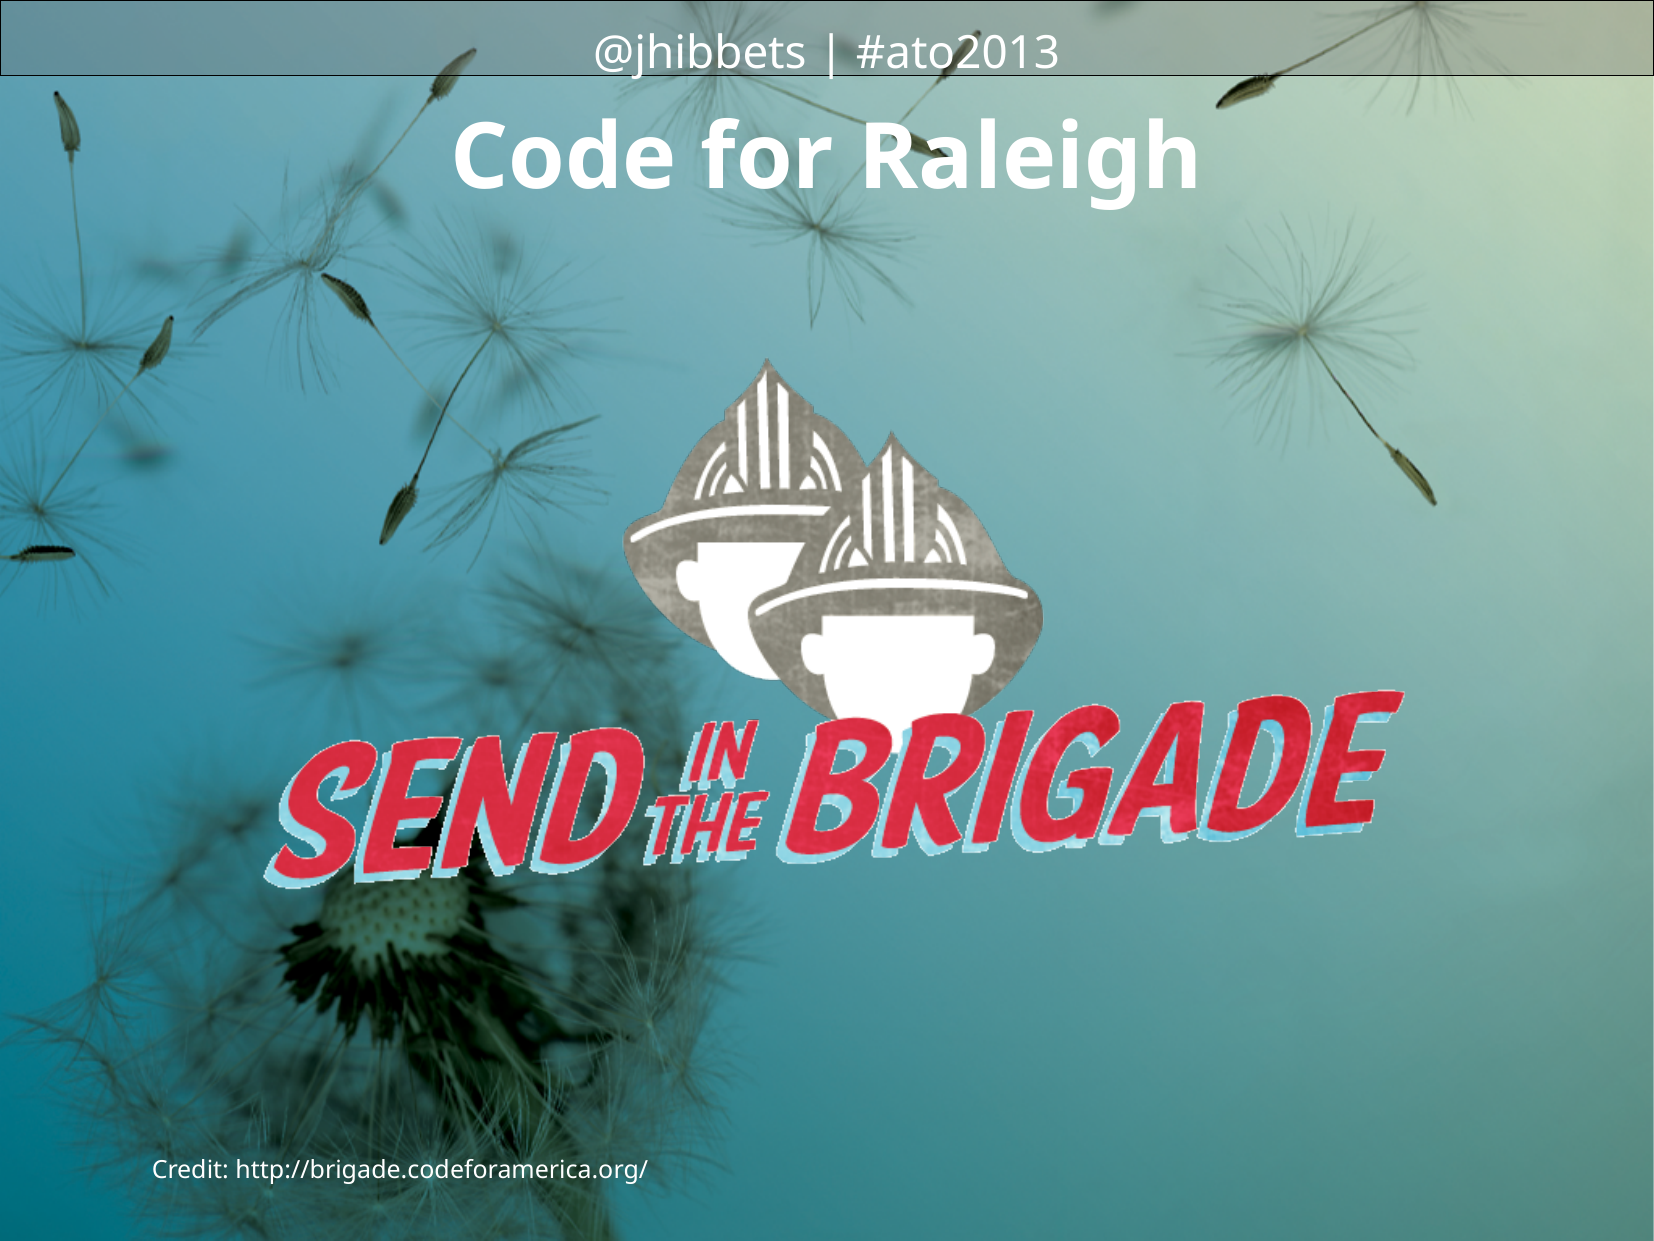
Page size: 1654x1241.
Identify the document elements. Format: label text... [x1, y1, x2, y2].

picture [0, 76, 1654, 1241]
title Code for Raleigh [82, 49, 1571, 257]
text_box Credit: http://brigade.codeforamerica.org/ [137, 1144, 671, 1188]
